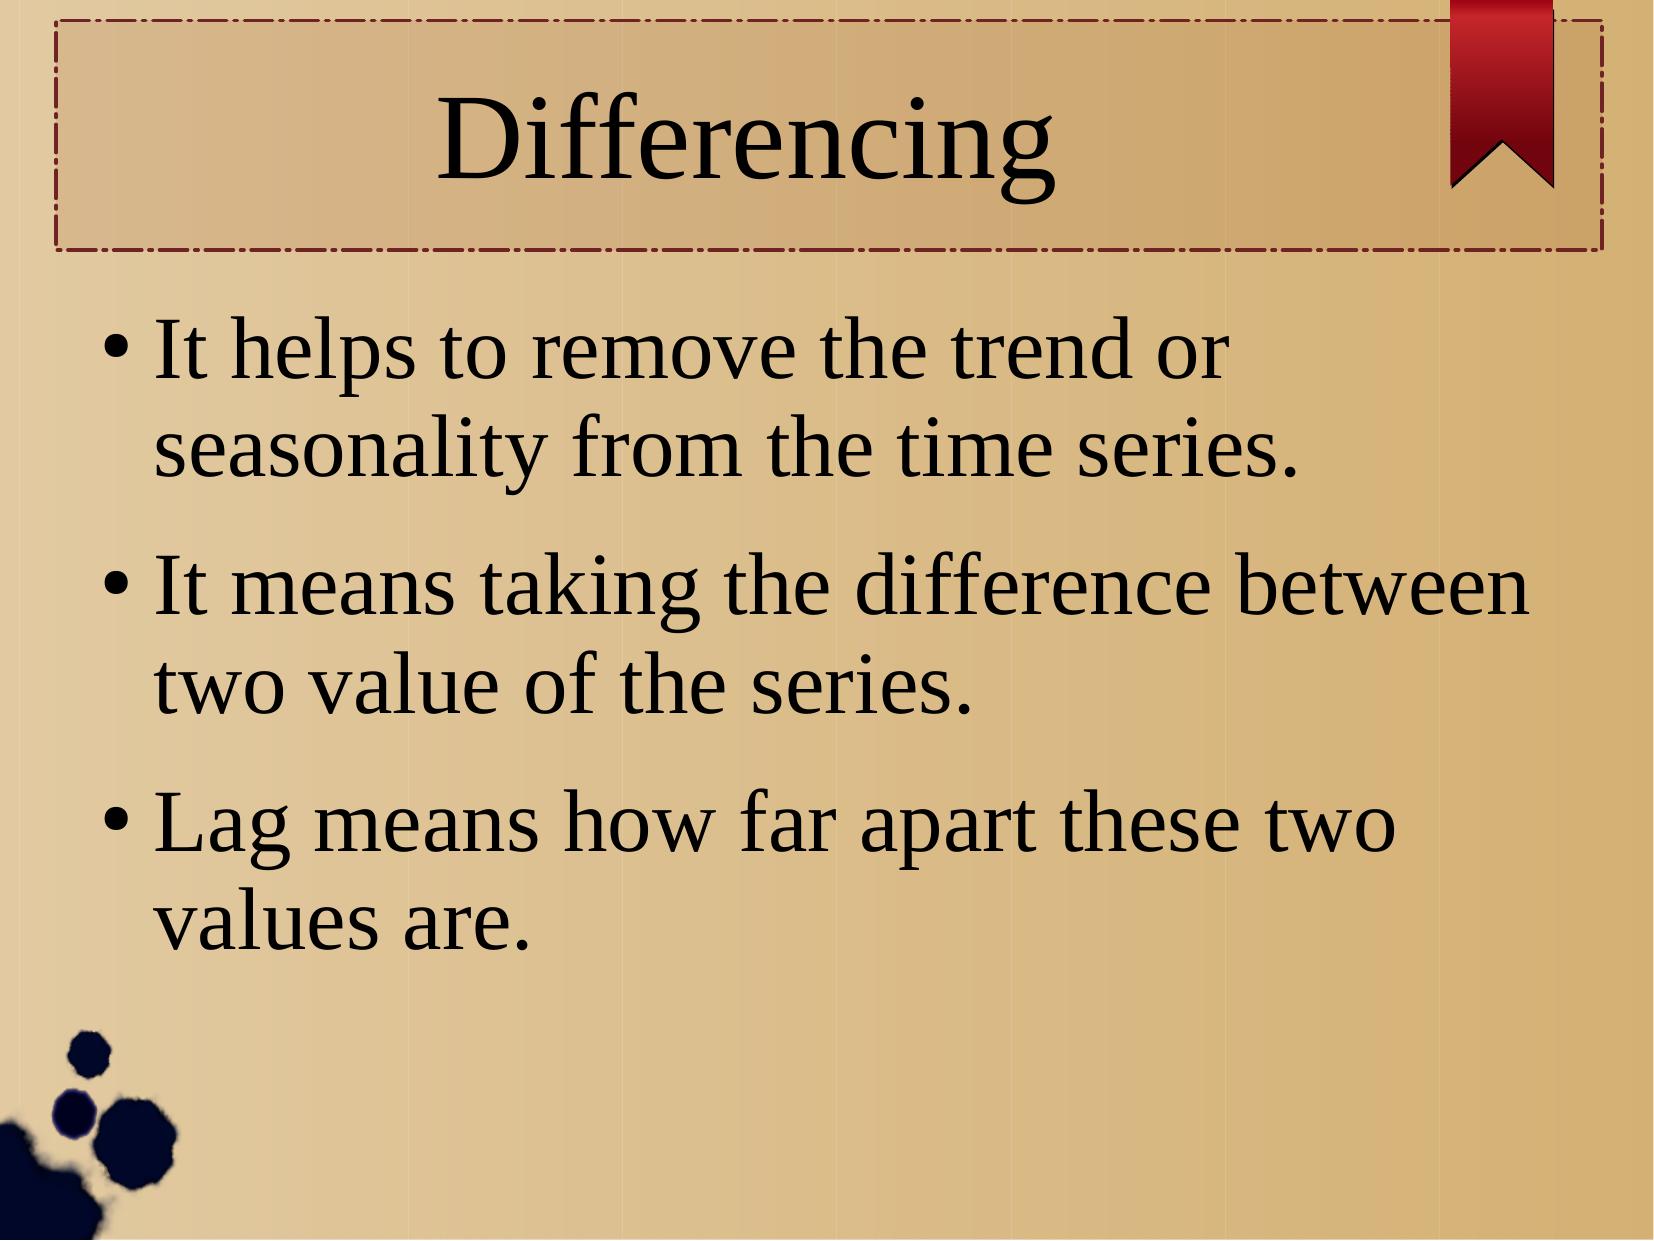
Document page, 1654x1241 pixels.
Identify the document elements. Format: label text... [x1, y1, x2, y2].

title Differencing [82, 47, 1412, 229]
list It helps to remove the trend or seasonality from the time series. It means taking the difference between two value of the series. Lag means how far apart these two values are. [82, 299, 1571, 1019]
